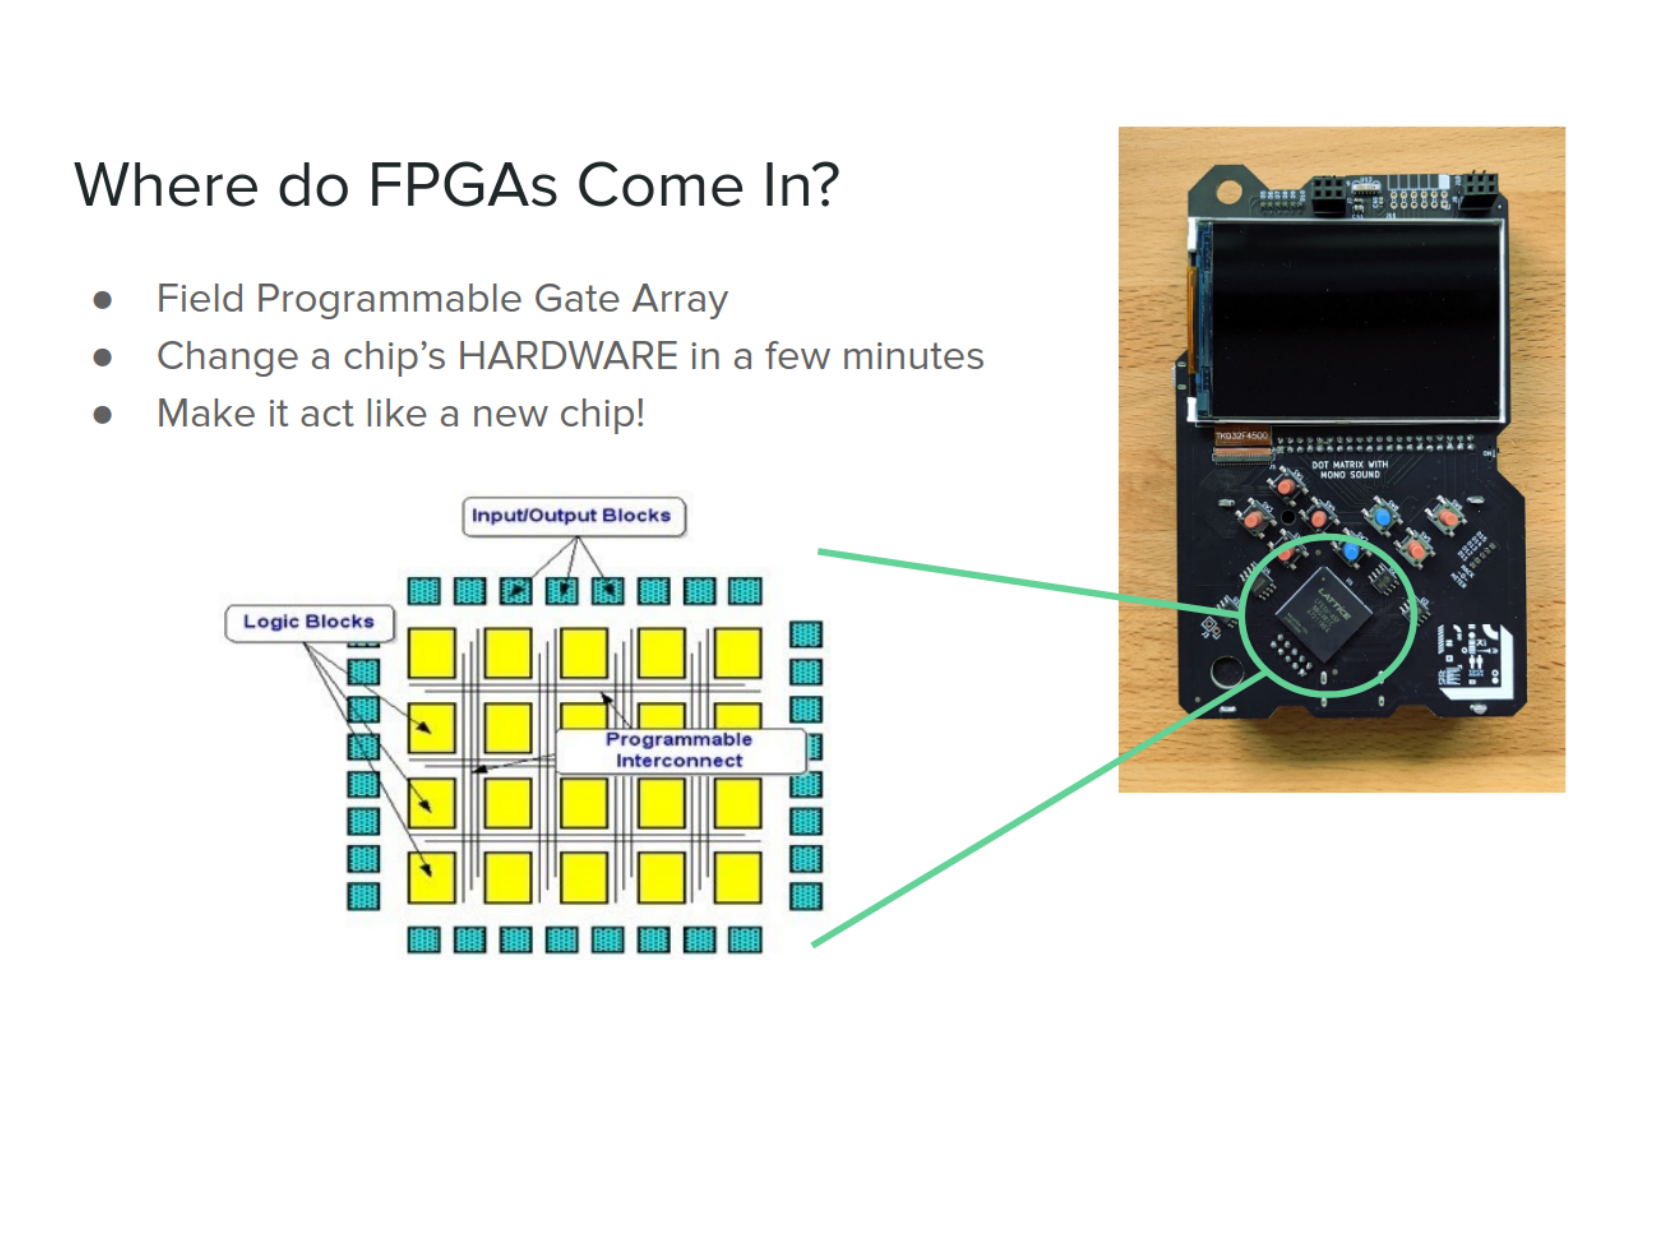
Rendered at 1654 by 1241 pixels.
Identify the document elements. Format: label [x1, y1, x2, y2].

picture [15, 54, 1591, 961]
